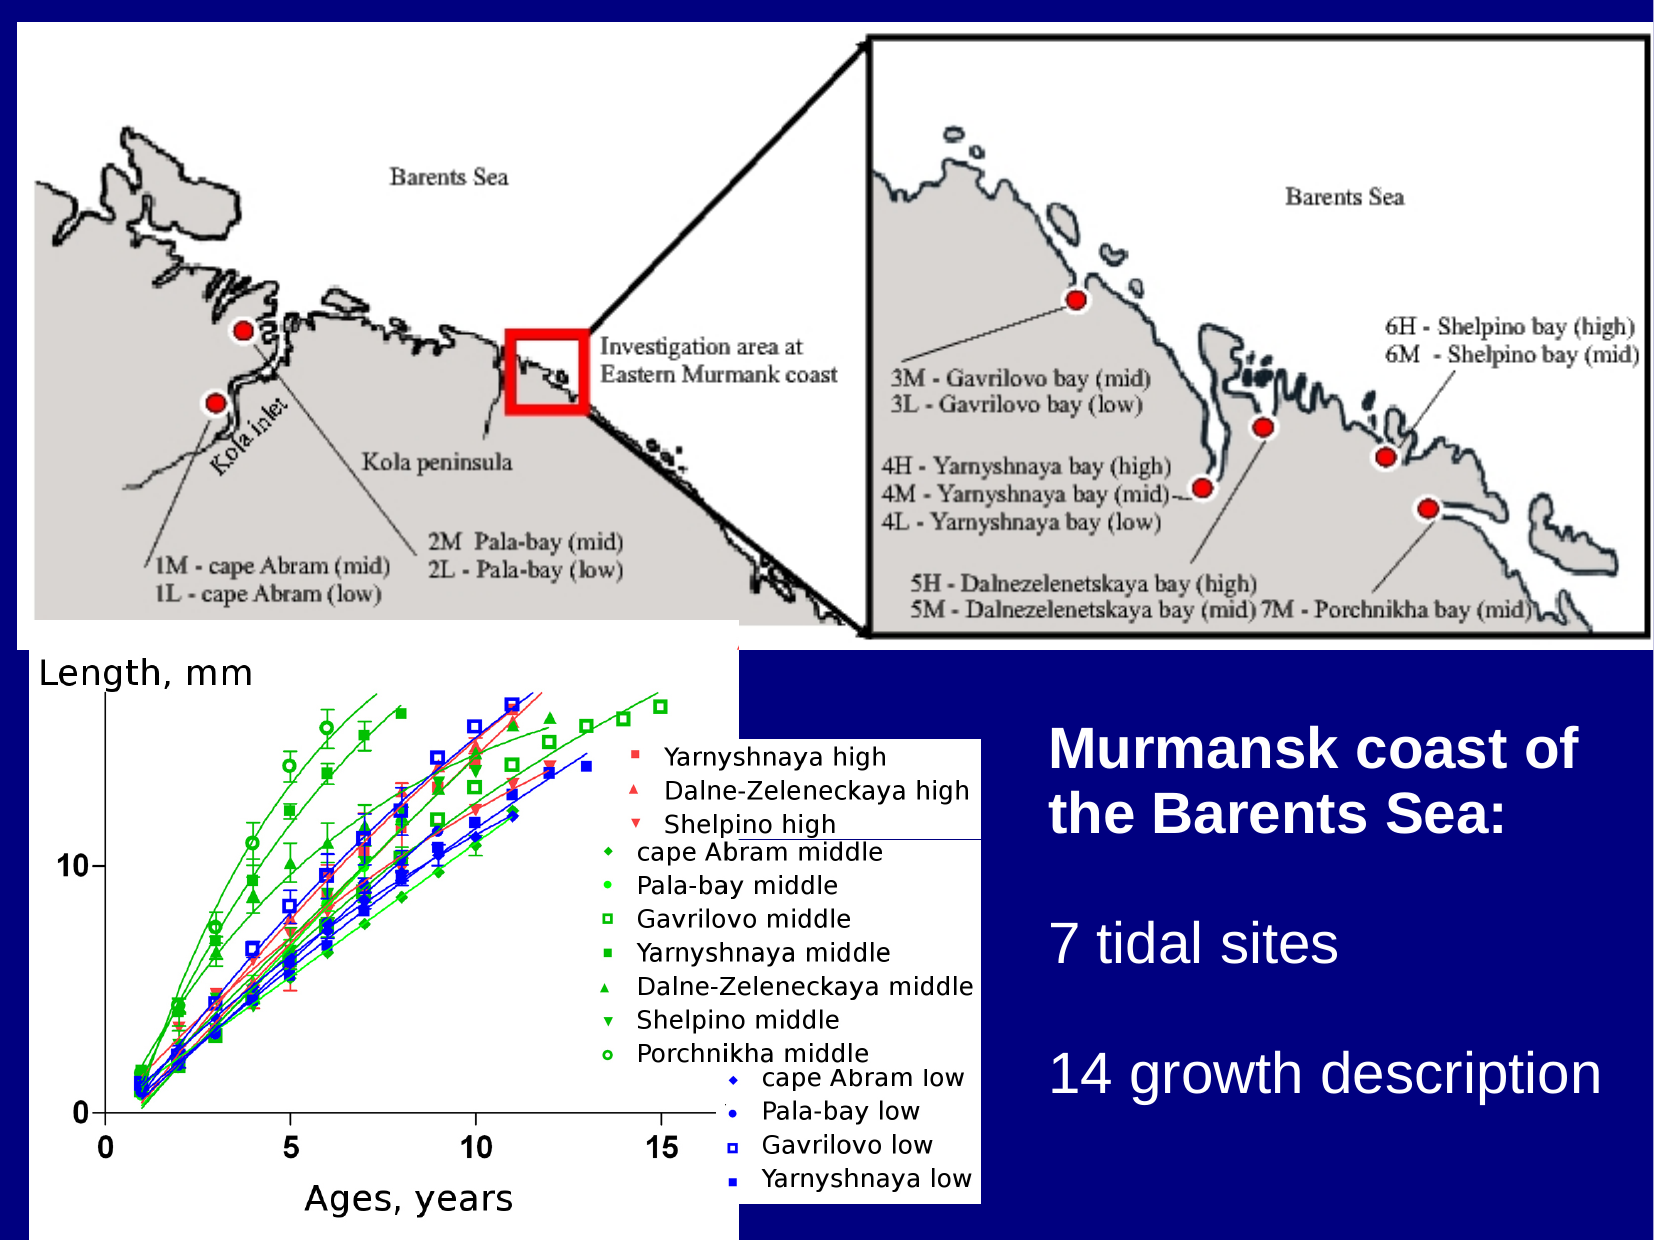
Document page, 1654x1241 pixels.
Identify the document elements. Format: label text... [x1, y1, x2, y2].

picture [17, 22, 1654, 1241]
text_box Murmansk coast of the Barents Sea: 7 tidal sites 14 growth description [1033, 708, 1654, 1114]
